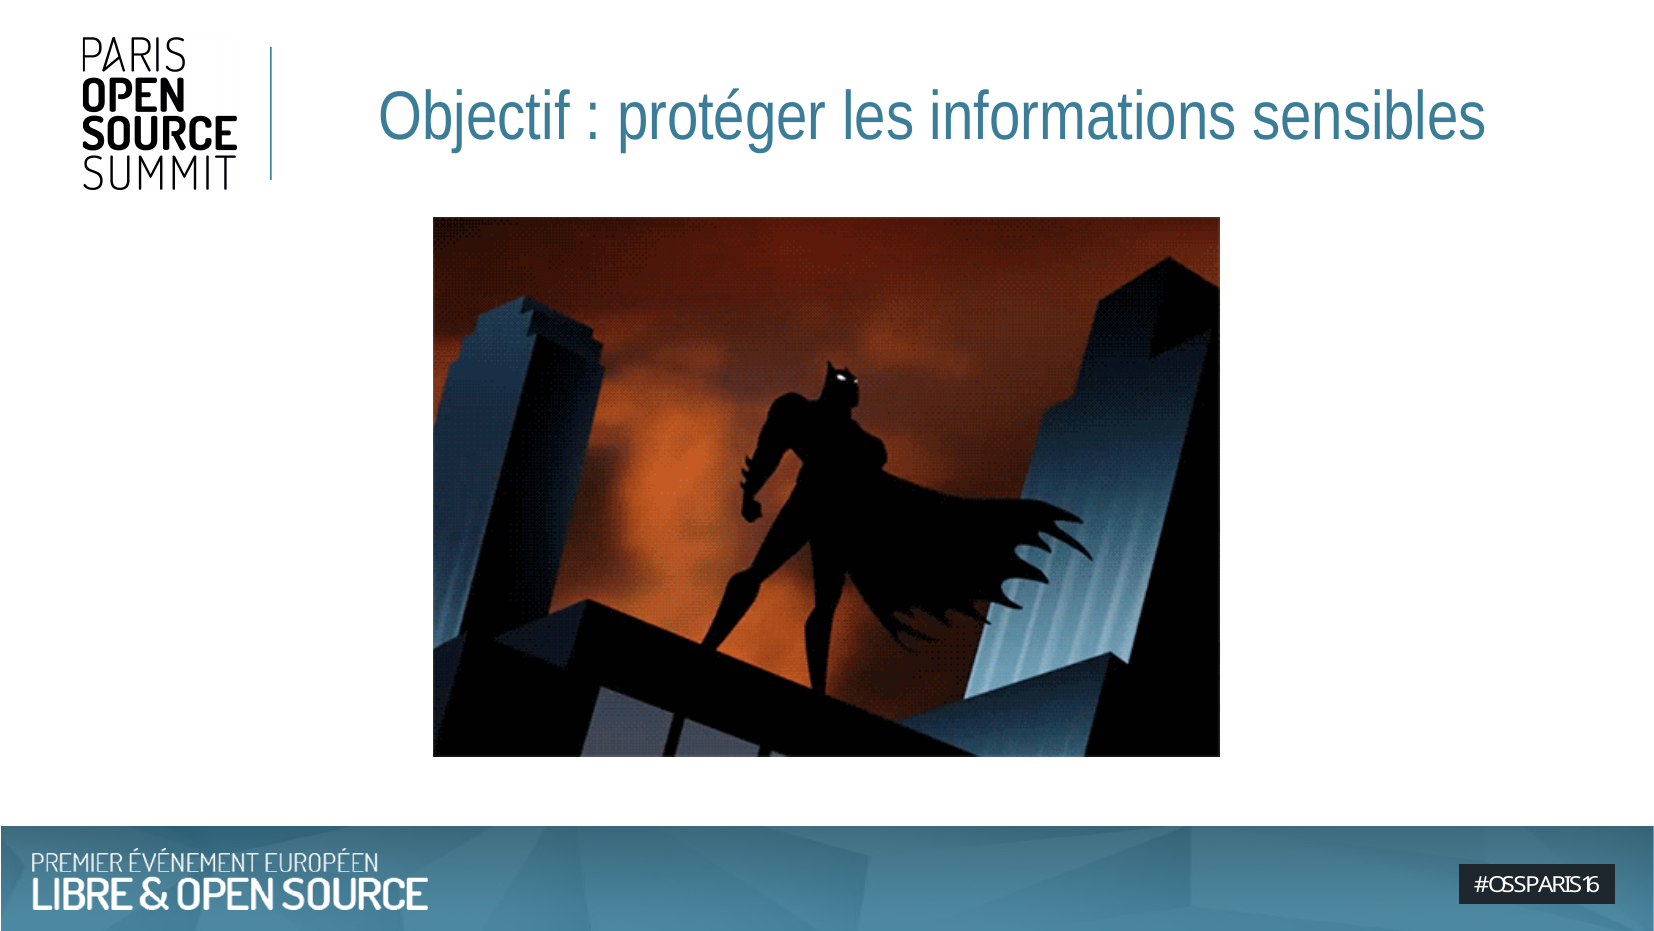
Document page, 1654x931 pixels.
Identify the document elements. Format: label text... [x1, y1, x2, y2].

picture [433, 217, 1220, 758]
title Objectif : protéger les informations sensibles [295, 37, 1571, 193]
